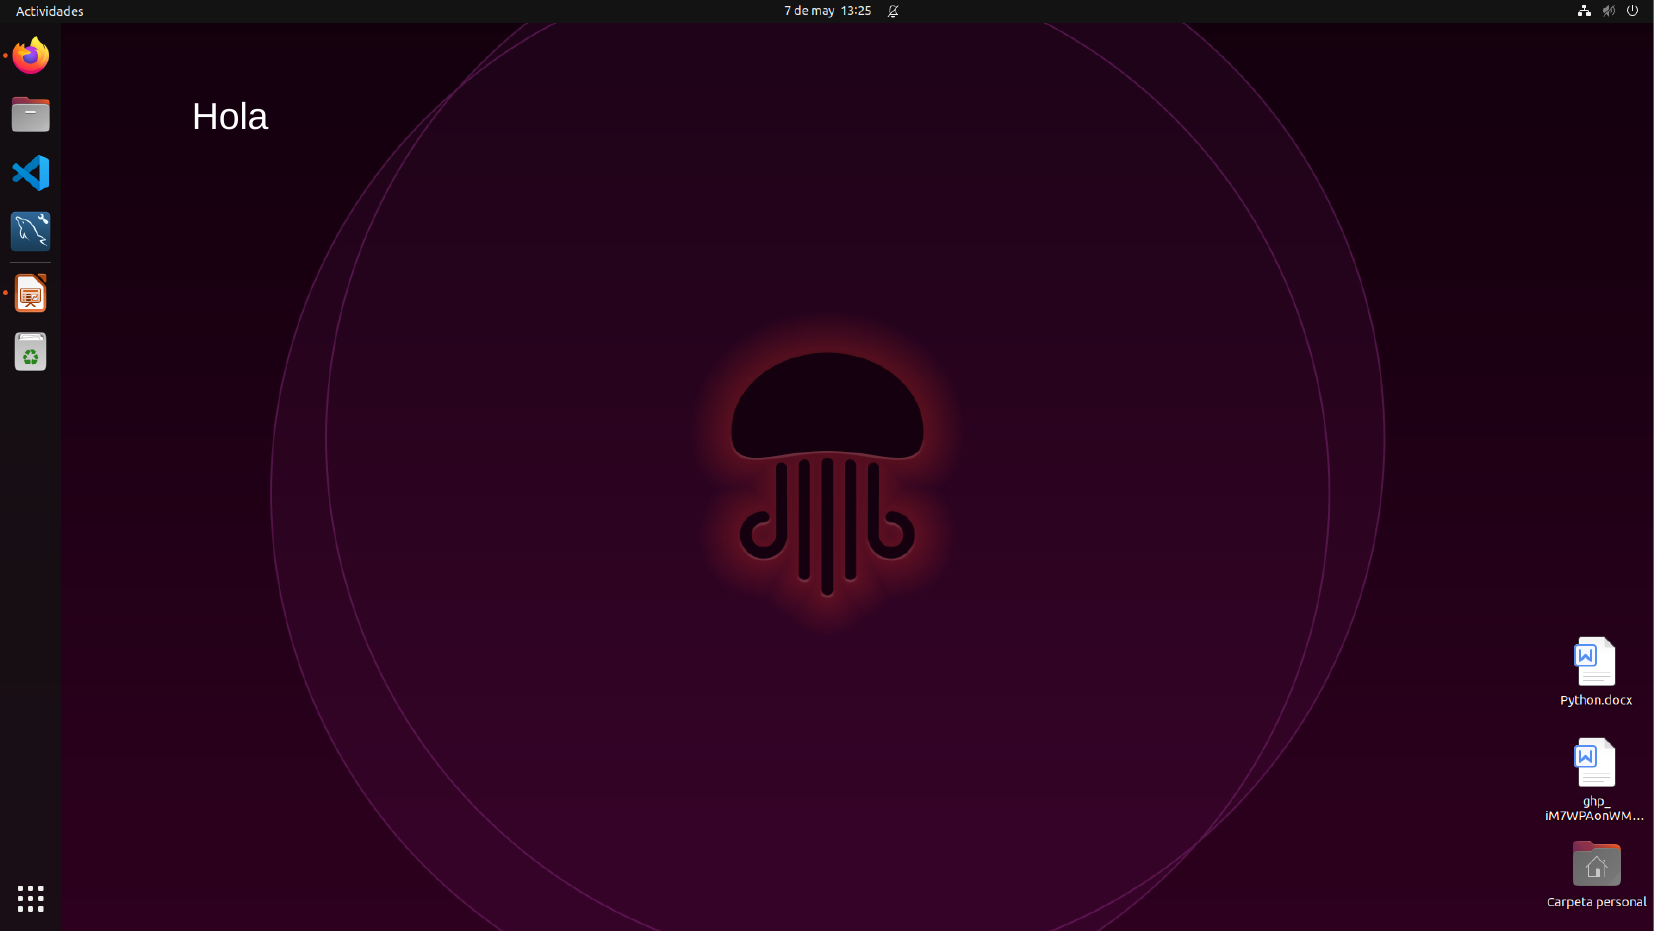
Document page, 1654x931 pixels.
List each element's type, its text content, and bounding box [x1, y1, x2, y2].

text_box Hola [177, 88, 562, 146]
picture [0, 0, 1654, 931]
